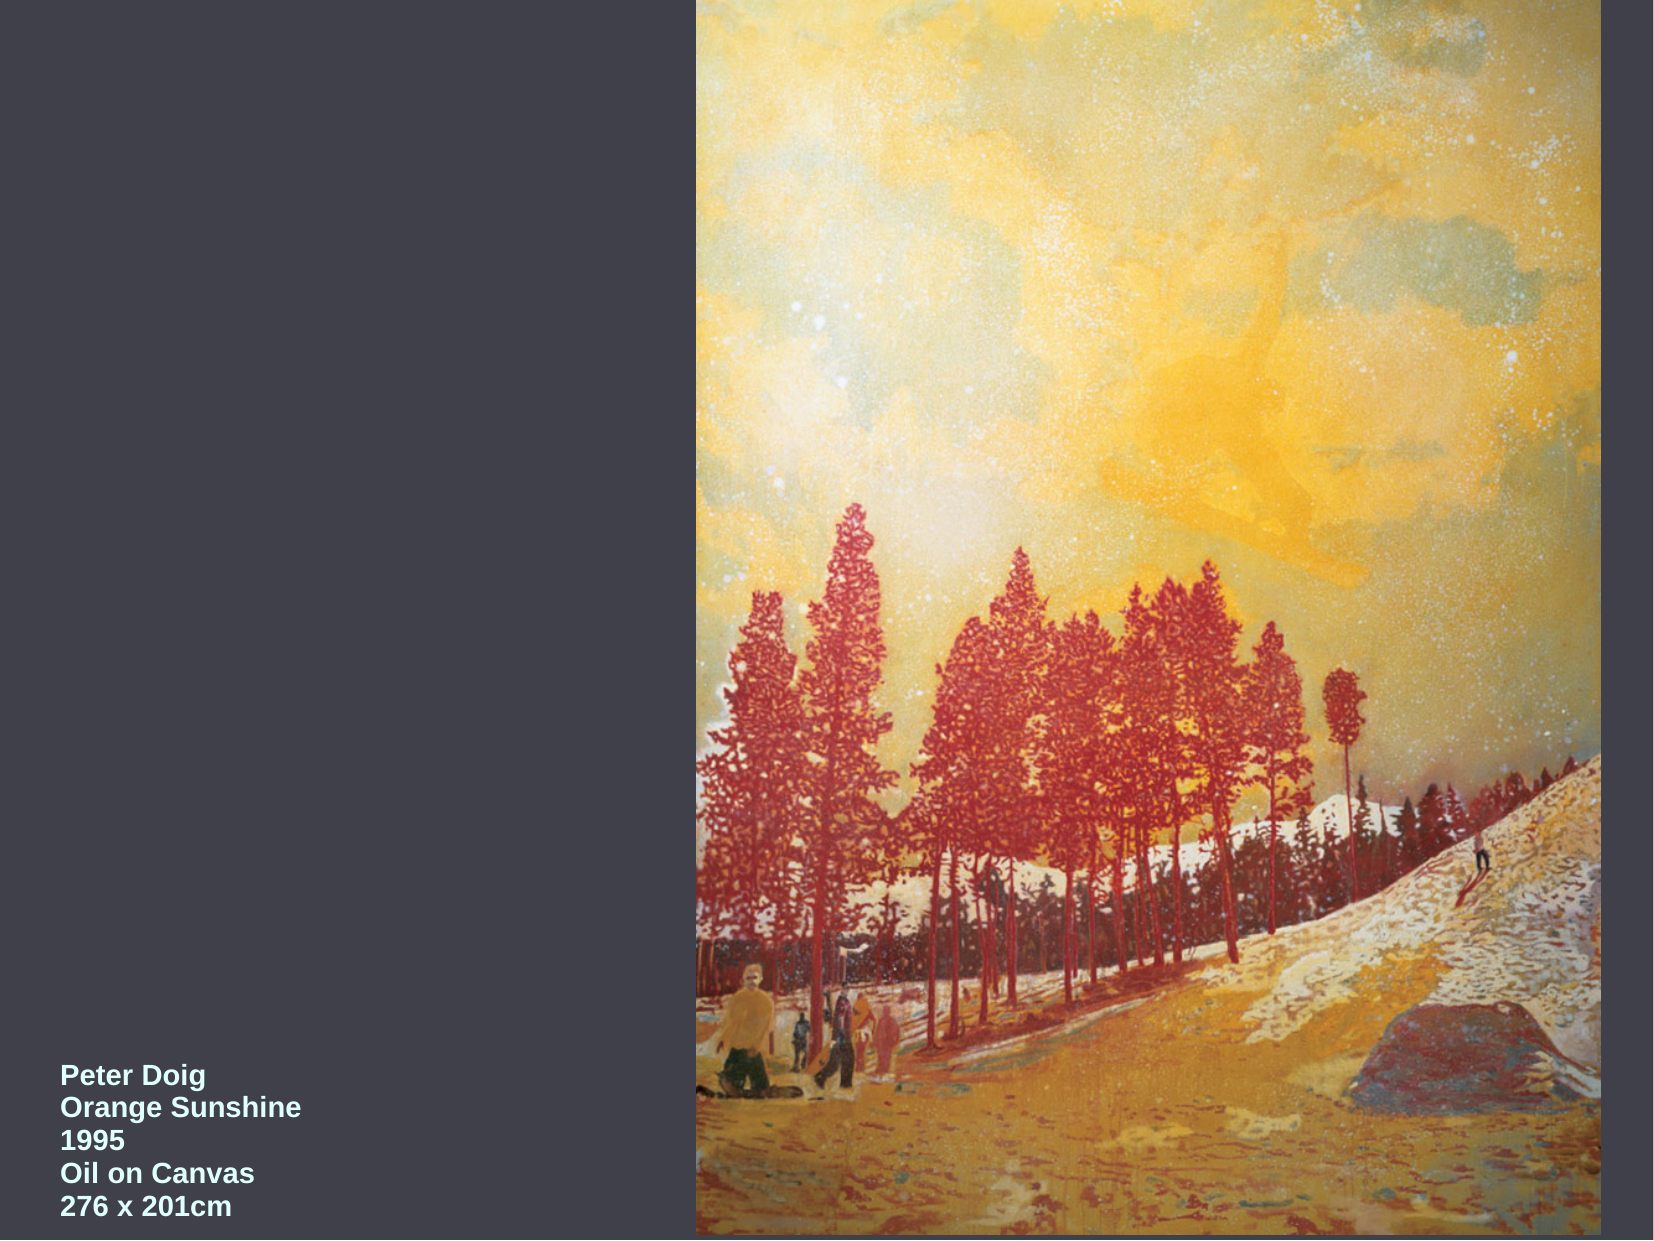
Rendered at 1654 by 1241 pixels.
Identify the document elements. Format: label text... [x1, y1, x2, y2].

text_box Peter Doig Orange Sunshine 1995 Oil on Canvas 276 x 201cm [45, 1051, 367, 1241]
picture [696, 0, 1601, 1235]
